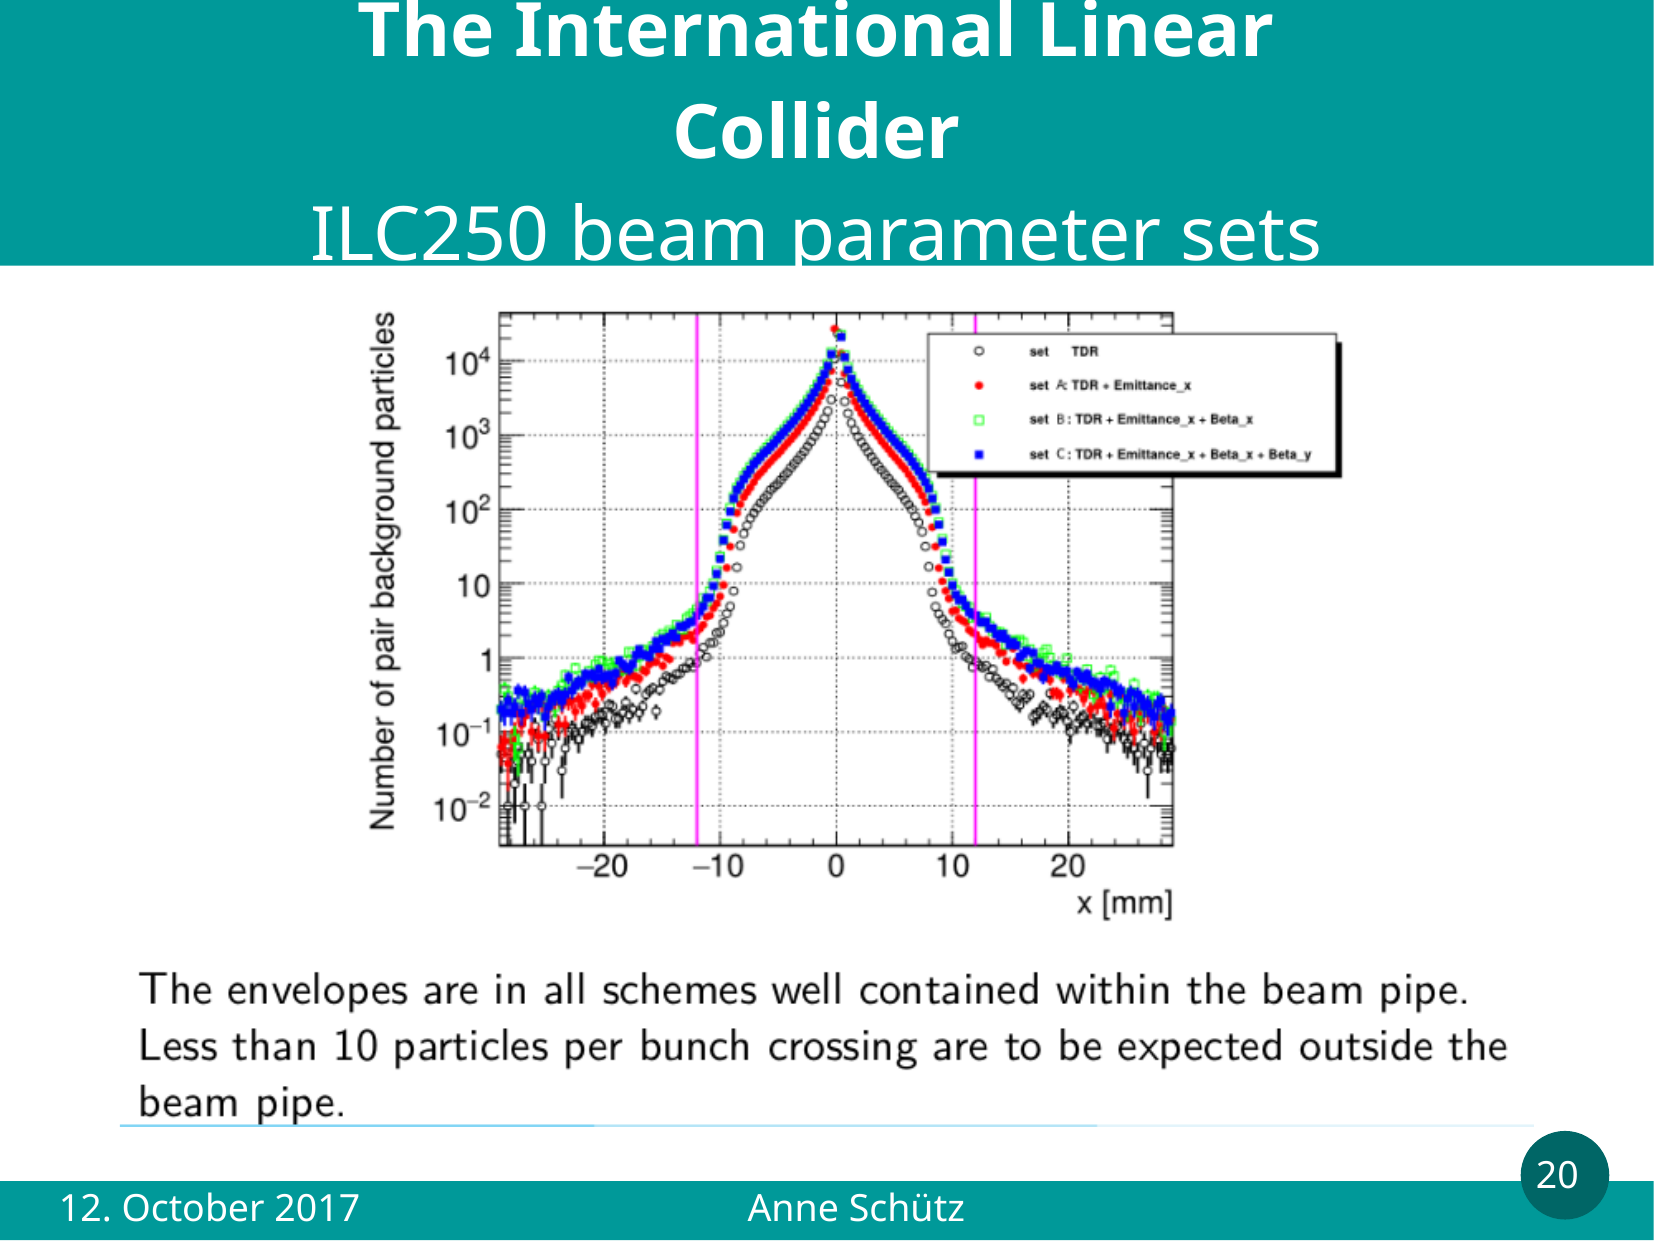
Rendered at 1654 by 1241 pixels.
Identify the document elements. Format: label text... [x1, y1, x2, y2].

picture [119, 290, 1534, 1127]
title The International Linear Collider ILC250 beam parameter sets [310, 0, 1344, 290]
